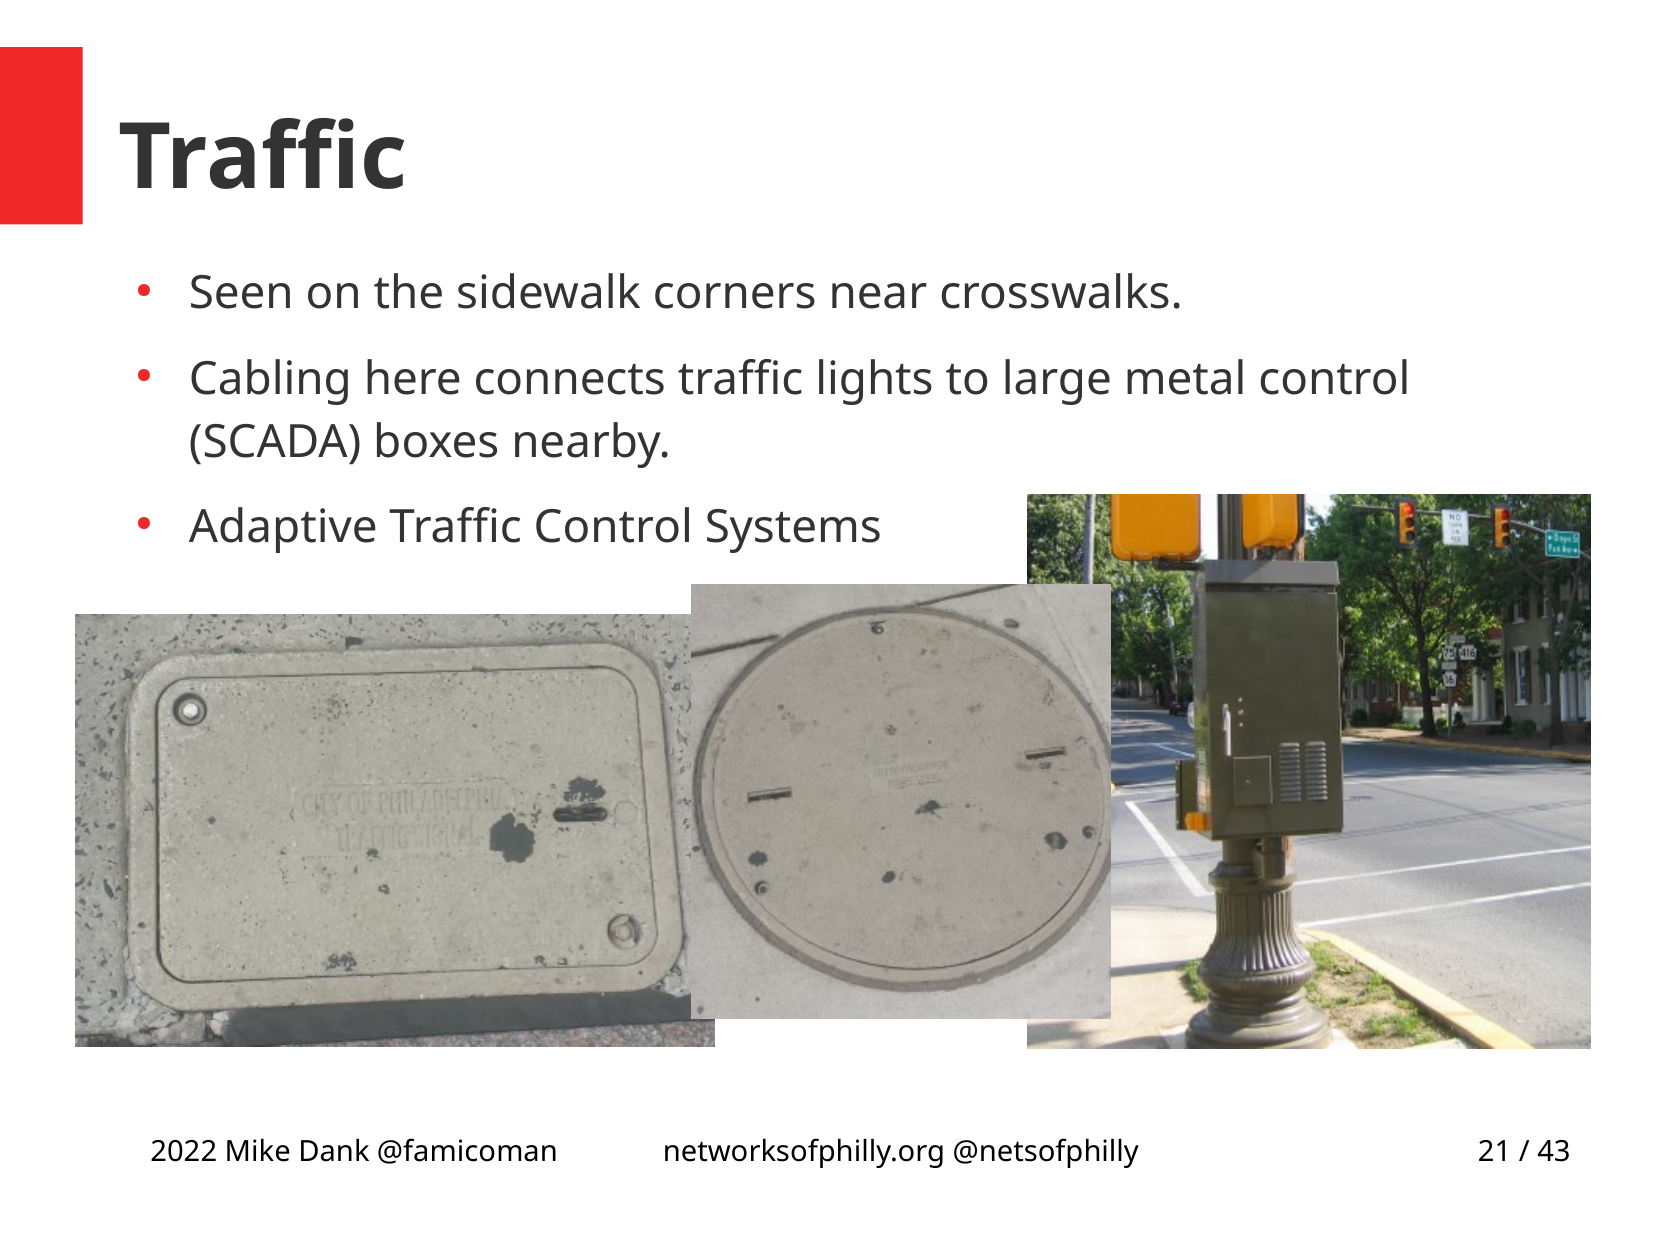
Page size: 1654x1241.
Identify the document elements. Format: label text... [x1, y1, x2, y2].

list Seen on the sidewalk corners near crosswalks. Cabling here connects traffic lights to large metal control (SCADA) boxes nearby. Adaptive Traffic Control Systems [118, 259, 1536, 614]
picture [75, 494, 1591, 1049]
title Traffic [118, 49, 1571, 257]
